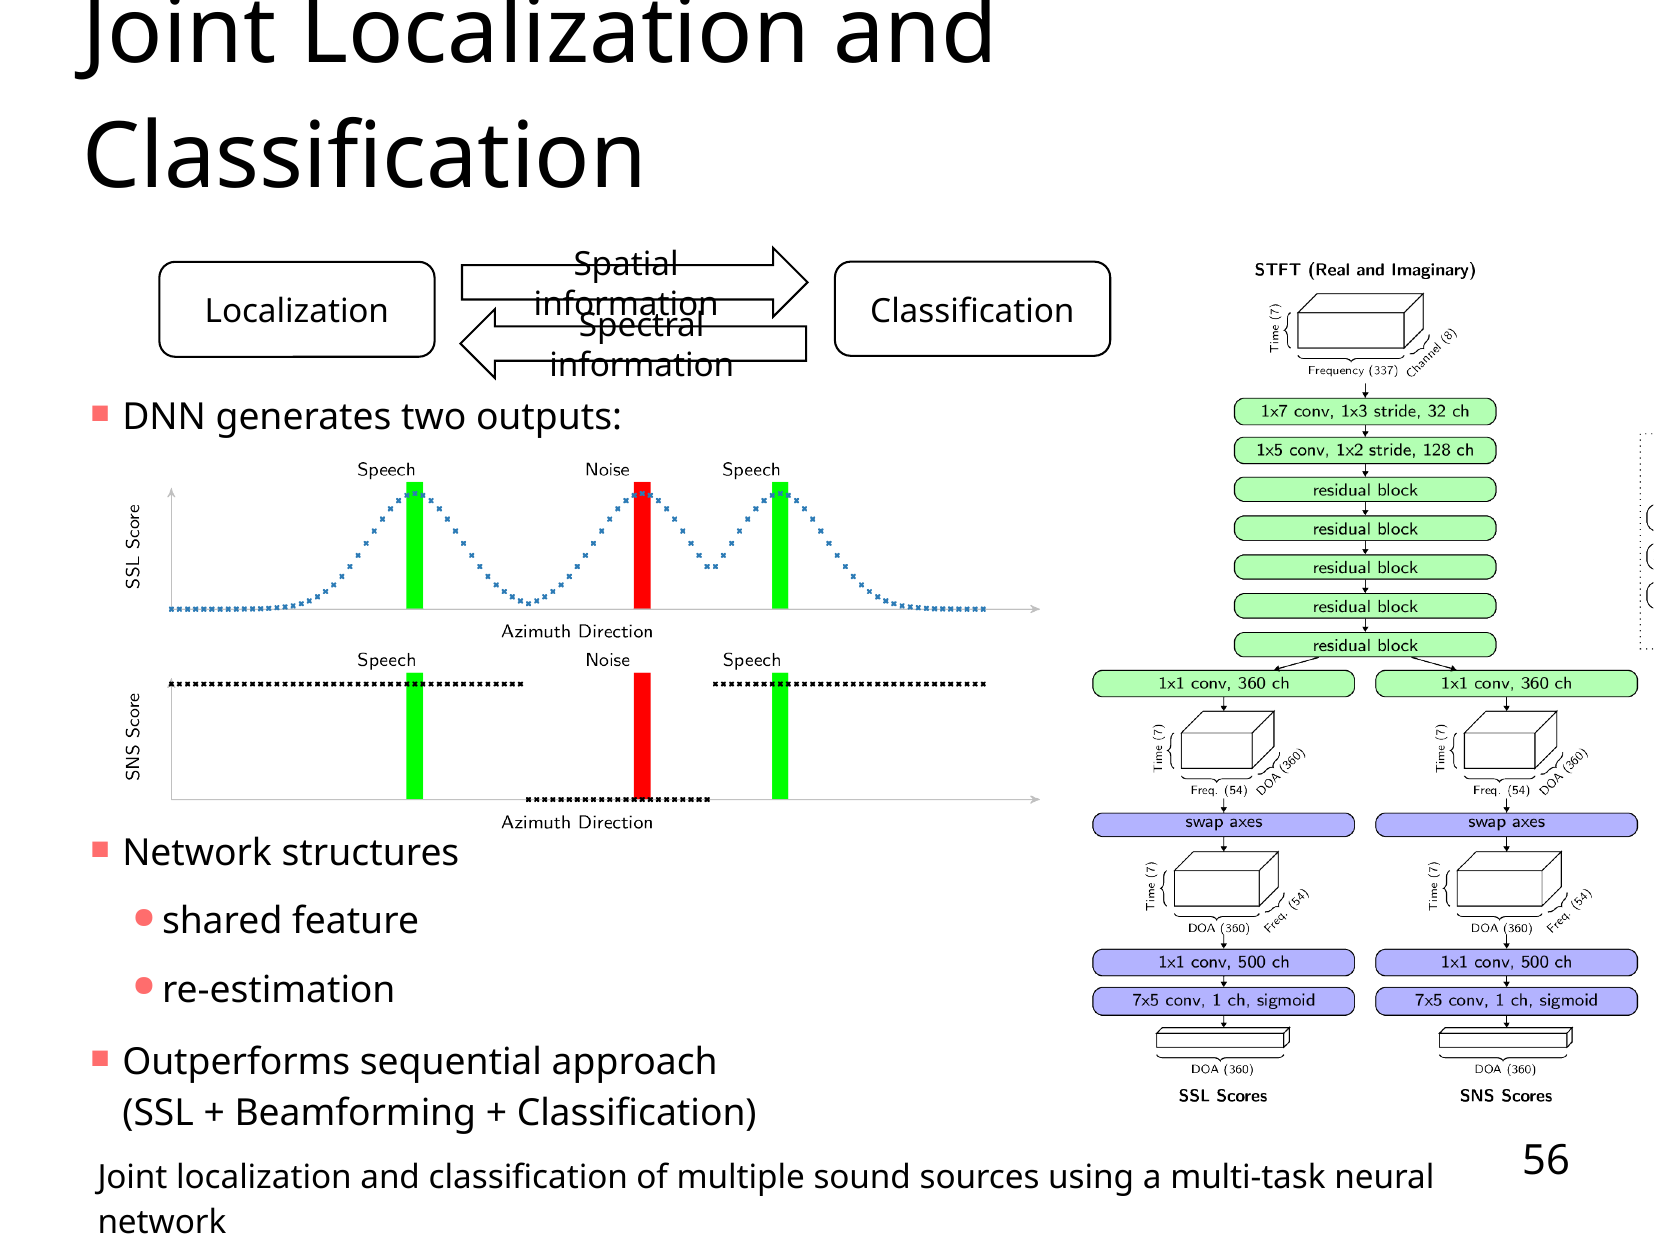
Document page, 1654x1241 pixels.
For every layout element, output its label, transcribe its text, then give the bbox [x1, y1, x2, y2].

picture [1086, 256, 1654, 1107]
text_box Classification [834, 261, 1111, 356]
text_box Localization [159, 261, 435, 357]
text_box Spatial information [461, 247, 808, 317]
title Joint Localization and Classification [82, 32, 1571, 148]
text_box Joint localization and classification of multiple sound sources using a multi-task neural network He et al., Interspeech 2018 [82, 1145, 1501, 1241]
picture [106, 456, 1040, 839]
text_box Spectral information [460, 309, 807, 378]
list DNN generates two outputs: Network structures shared feature re-estimation Outperforms sequential approach (SSL + Beamforming + Classification) [82, 389, 1063, 1145]
